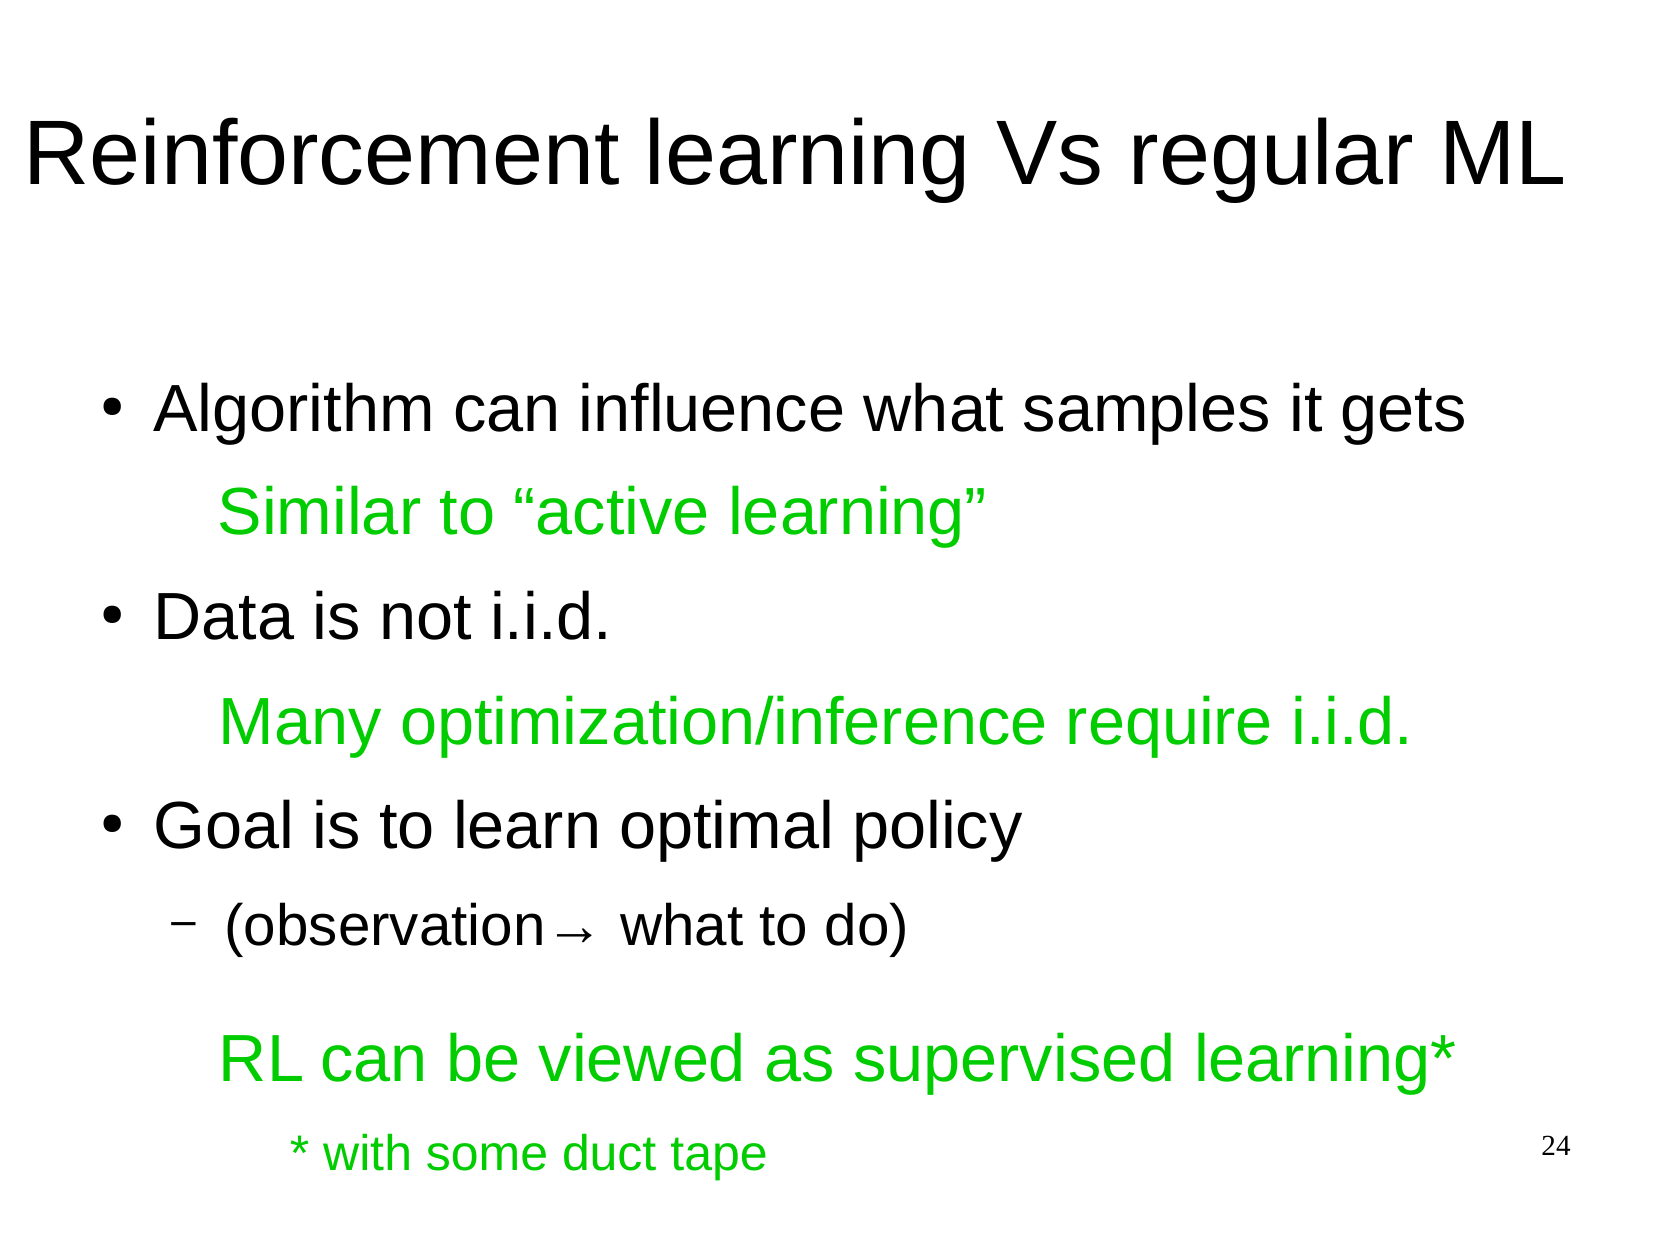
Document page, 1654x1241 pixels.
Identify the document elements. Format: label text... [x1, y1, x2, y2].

text_box Similar to “active learning” [75, 474, 1448, 565]
text_box RL can be viewed as supervised learning* * with some duct tape [148, 1021, 1654, 1186]
text_box Many optimization/inference require i.i.d. [148, 684, 1654, 849]
list Algorithm can influence what samples it gets Data is not i.i.d. Goal is to learn optimal policy (observation→ what to do) [82, 266, 1571, 1217]
title Reinforcement learning Vs regular ML [23, 49, 1654, 257]
